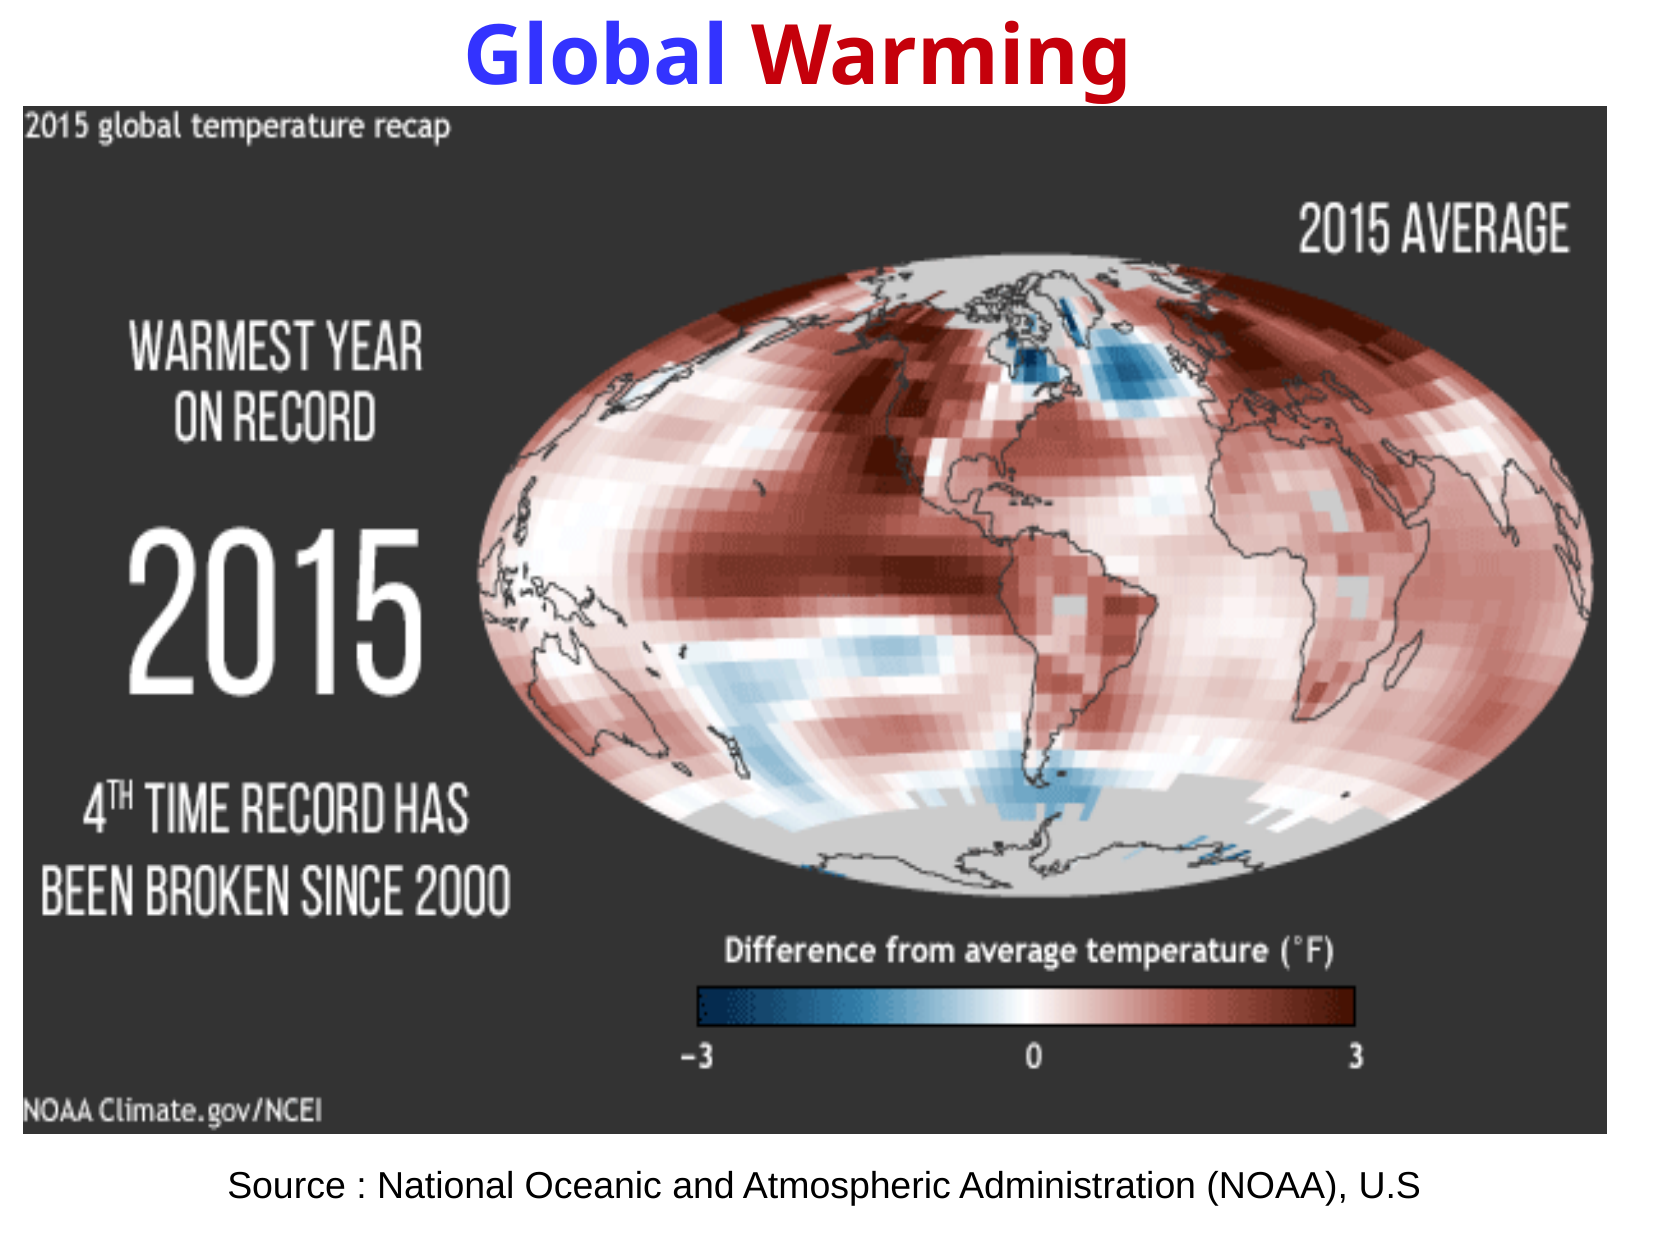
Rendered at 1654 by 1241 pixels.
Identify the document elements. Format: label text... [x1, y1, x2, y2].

text_box Global Warming [448, 0, 1181, 118]
picture [23, 106, 1607, 1134]
text_box Source : National Oceanic and Atmospheric Administration (NOAA), U.S [212, 1157, 1447, 1215]
